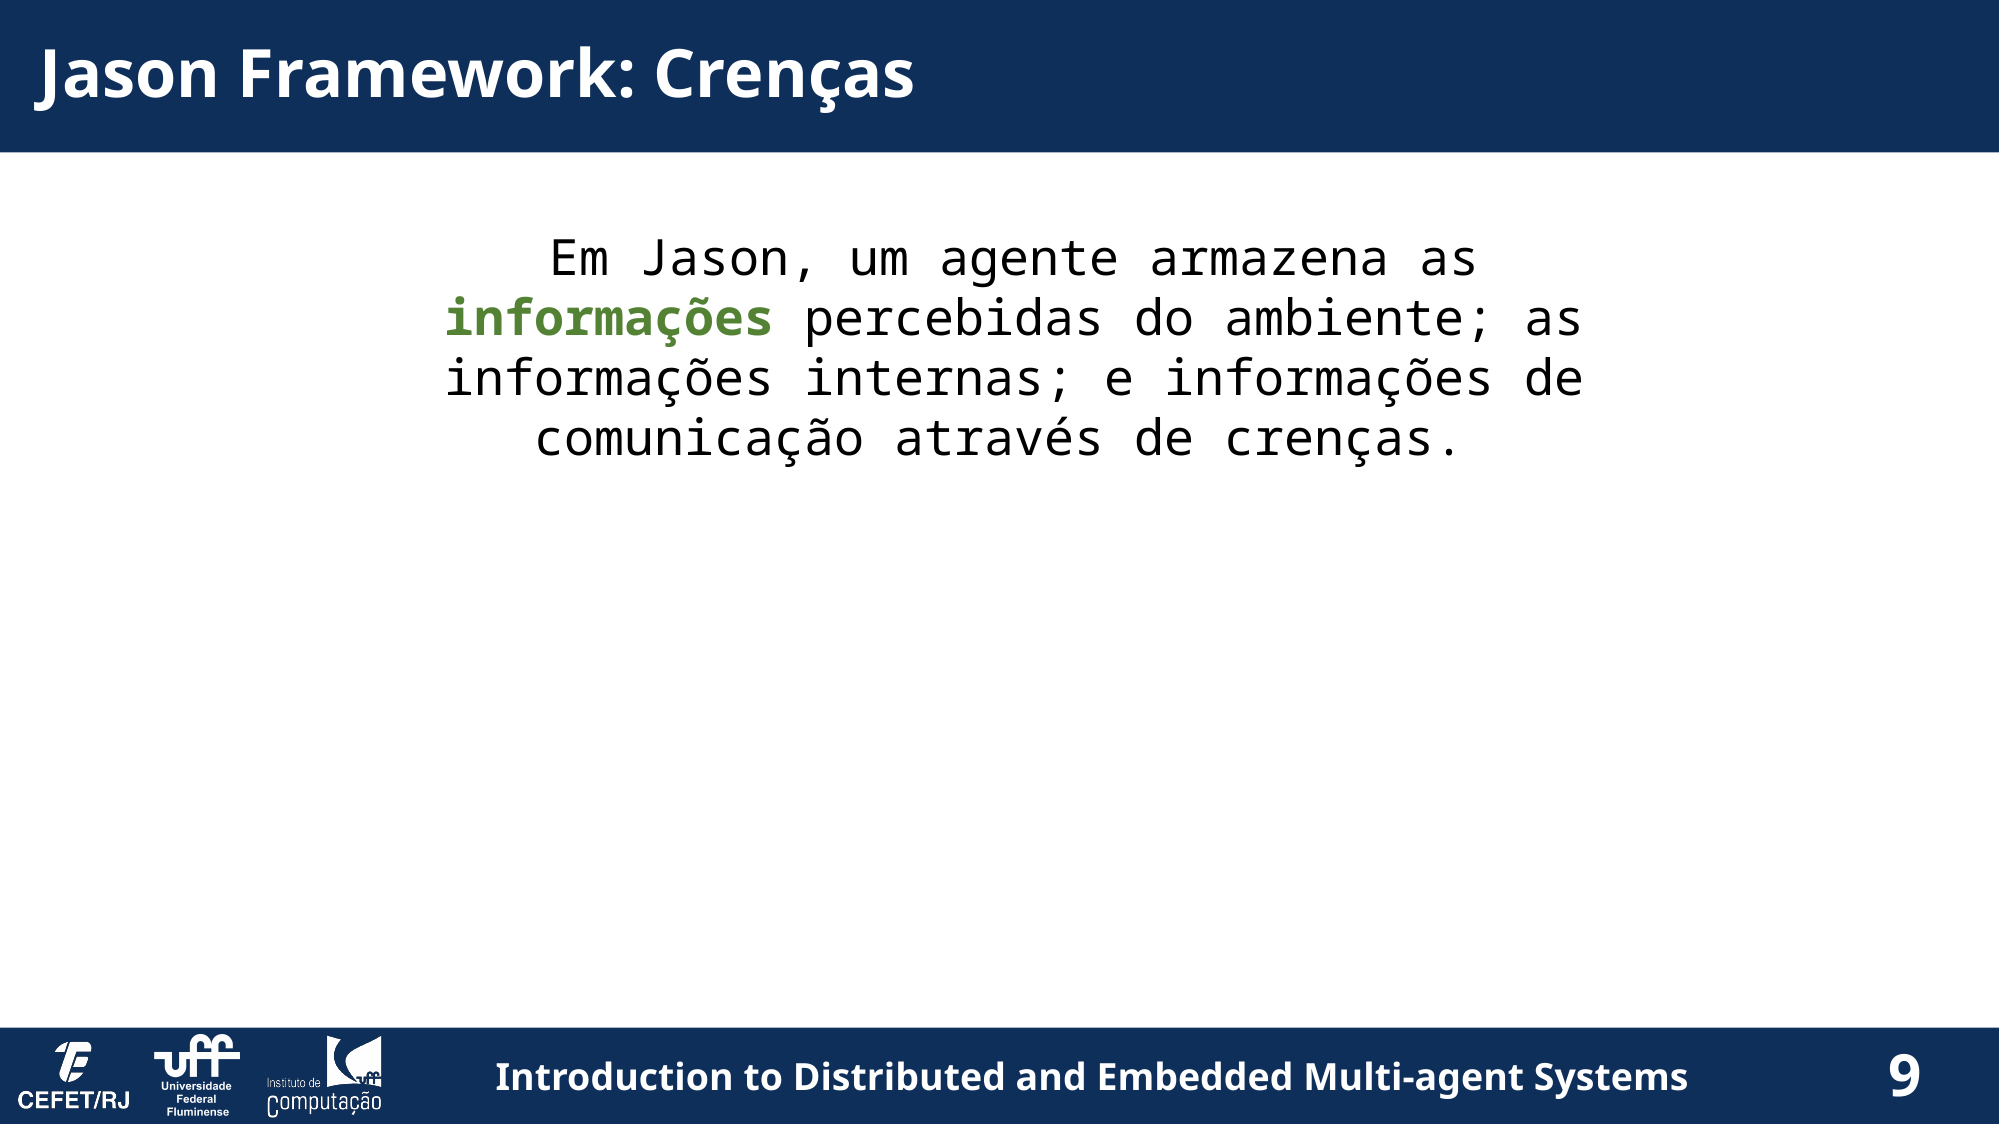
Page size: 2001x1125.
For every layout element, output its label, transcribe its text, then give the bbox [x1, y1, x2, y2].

text_box Jason Framework: Crenças [25, 23, 1999, 119]
text_box Em Jason, um agente armazena as informações percebidas do ambiente; as informações internas; e informações de comunicação através de crenças. [373, 217, 1657, 473]
picture [18, 1021, 129, 1125]
picture [265, 1033, 383, 1118]
picture [153, 1033, 241, 1121]
